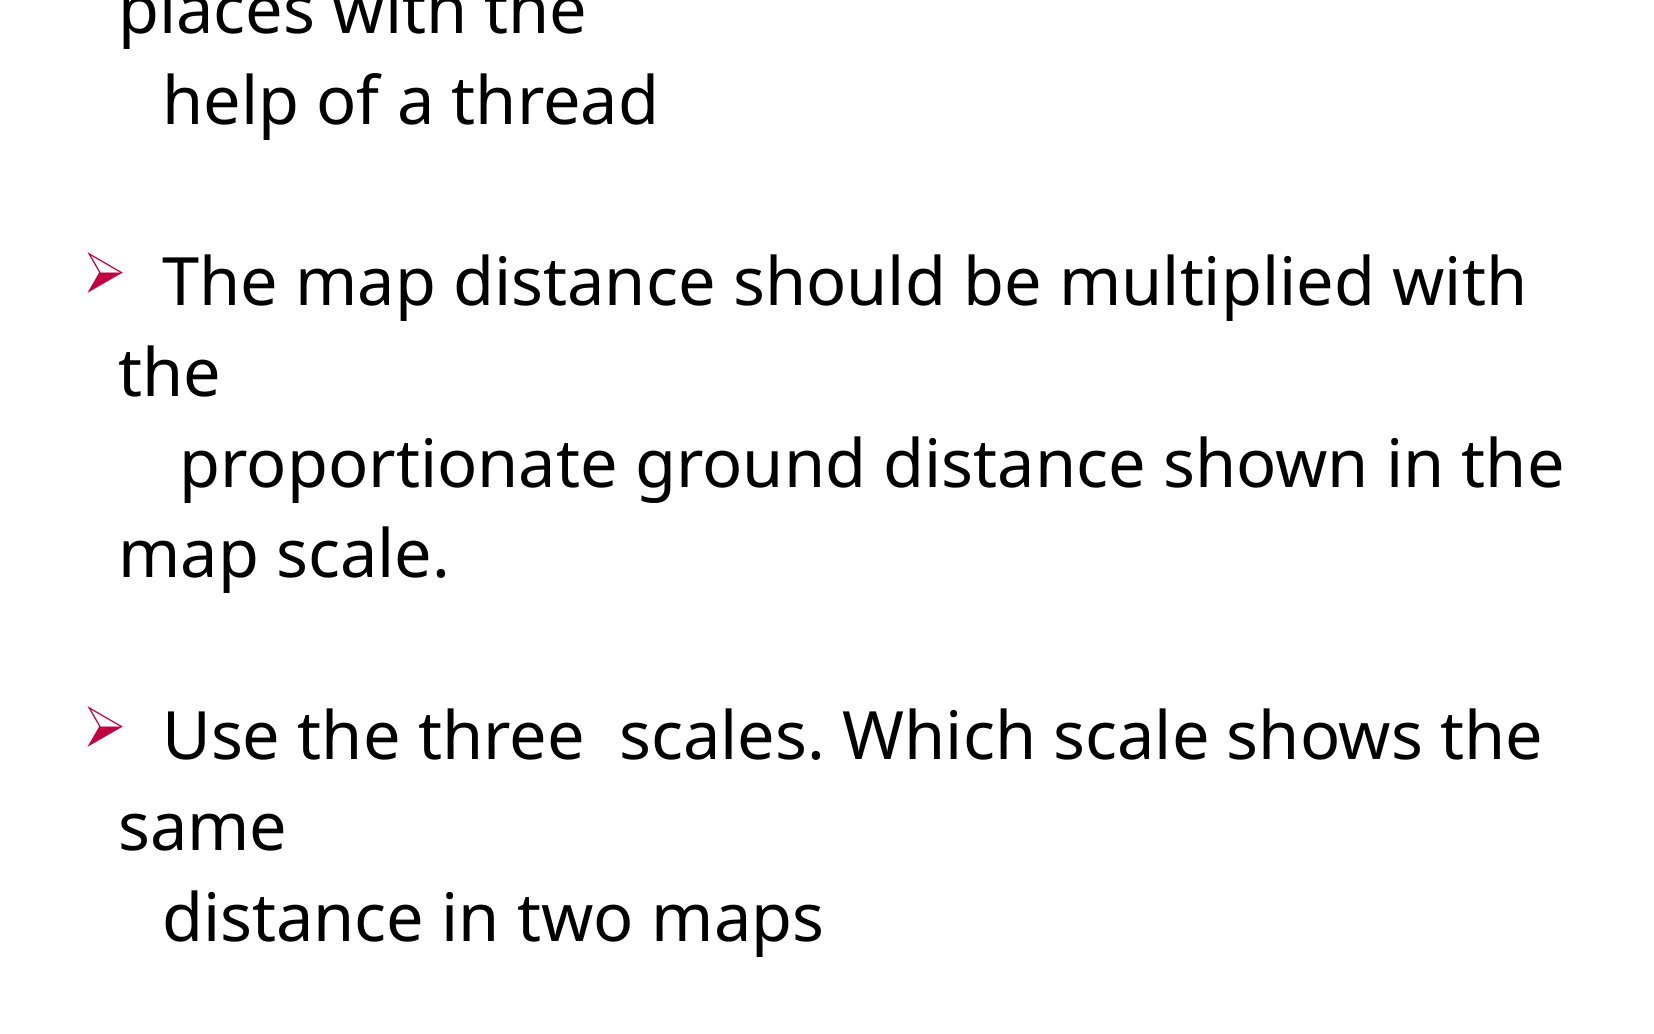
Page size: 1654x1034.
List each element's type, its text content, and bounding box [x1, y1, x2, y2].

subtitle Find the map distance between the two places with the help of a thread The map distance should be multiplied with the proportionate ground distance shown in the map scale. Use the three scales. Which scale shows the same distance in two maps What can be understand from this ? [82, 52, 1571, 961]
